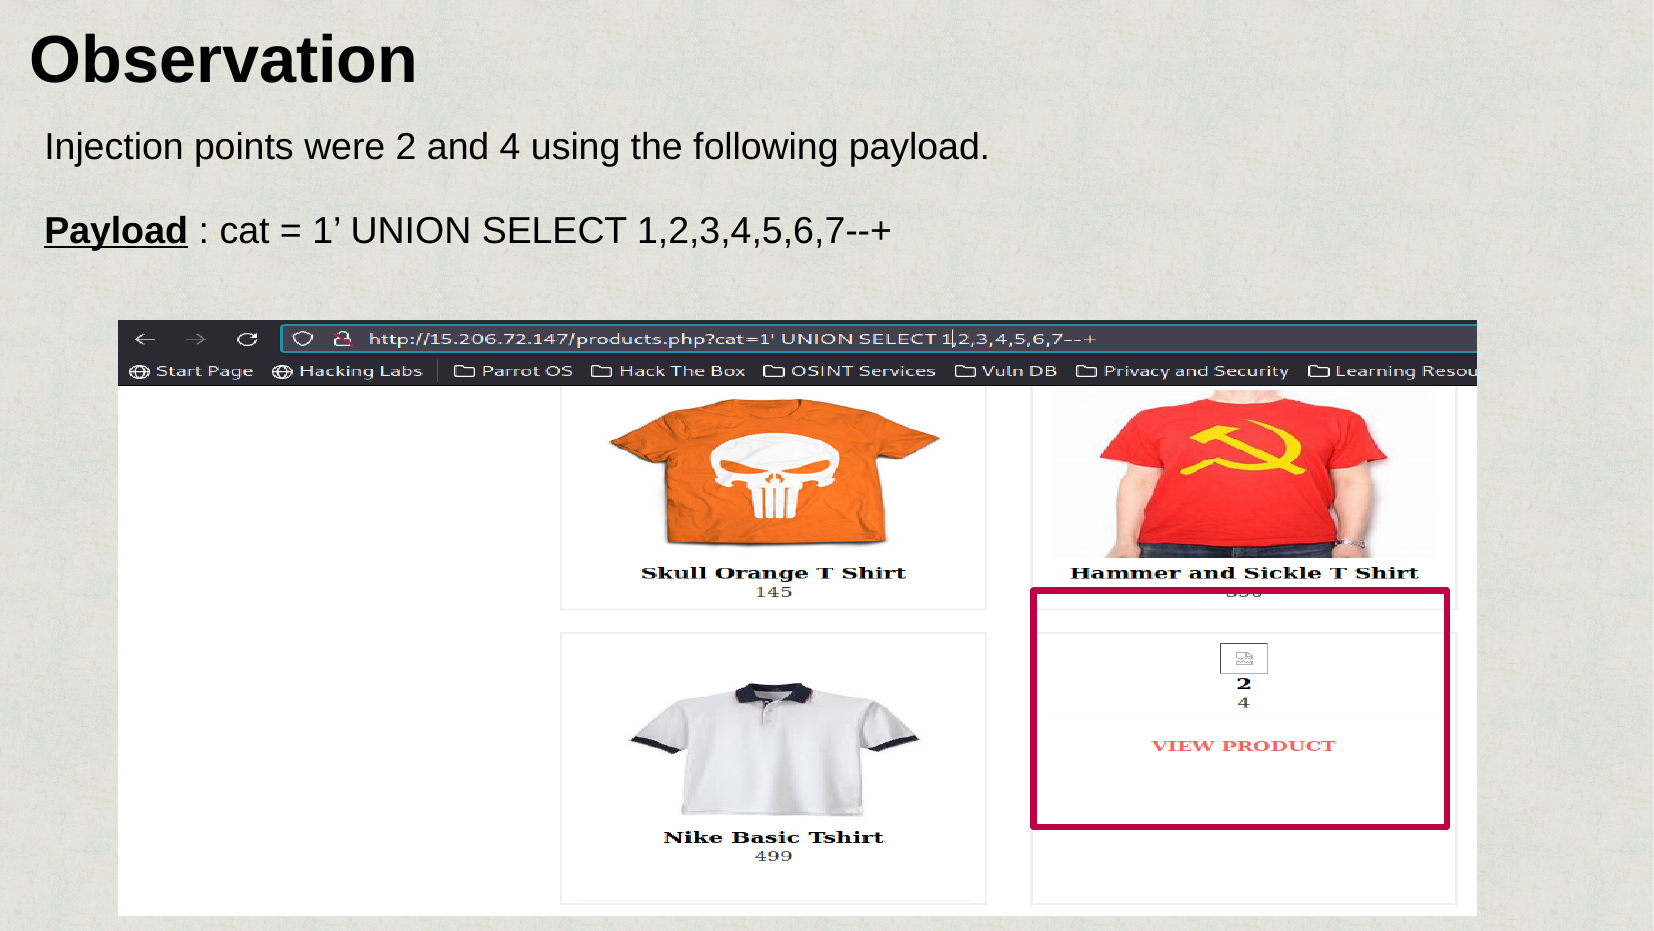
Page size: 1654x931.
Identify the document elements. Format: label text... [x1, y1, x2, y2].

text_box Injection points were 2 and 4 using the following payload. Payload : cat = 1’ UNION SELECT 1,2,3,4,5,6,7--+ [29, 118, 1506, 259]
picture [0, 0, 1654, 931]
title Observation [29, 0, 1518, 119]
